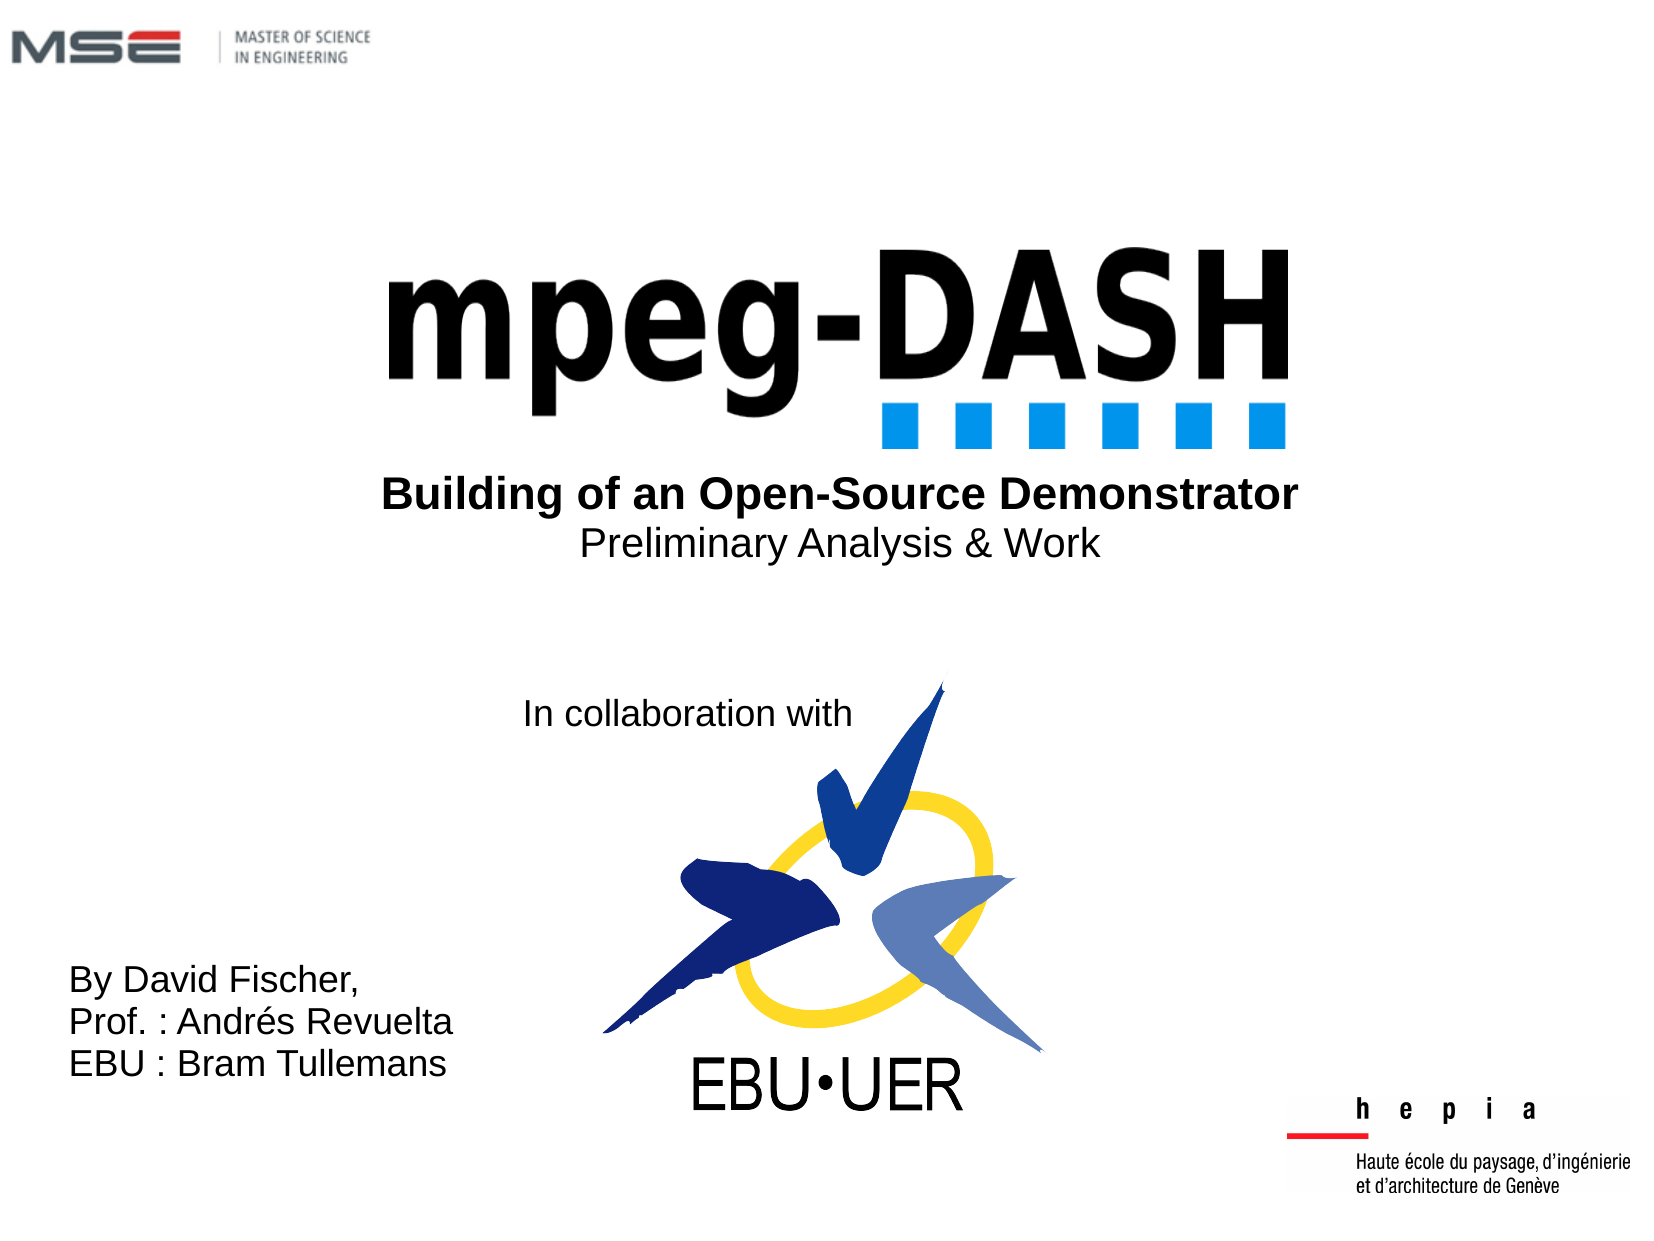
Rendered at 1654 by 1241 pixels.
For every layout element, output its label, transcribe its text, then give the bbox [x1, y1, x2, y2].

picture [3, 0, 402, 107]
picture [602, 667, 1053, 1111]
text_box In collaboration with [507, 685, 868, 742]
picture [389, 247, 1288, 449]
text_box Building of an Open-Source Demonstrator Preliminary Analysis & Work [366, 460, 1315, 574]
text_box By David Fischer, Prof. : Andrés Revuelta EBU : Bram Tullemans [53, 951, 469, 1134]
picture [1287, 1097, 1630, 1193]
